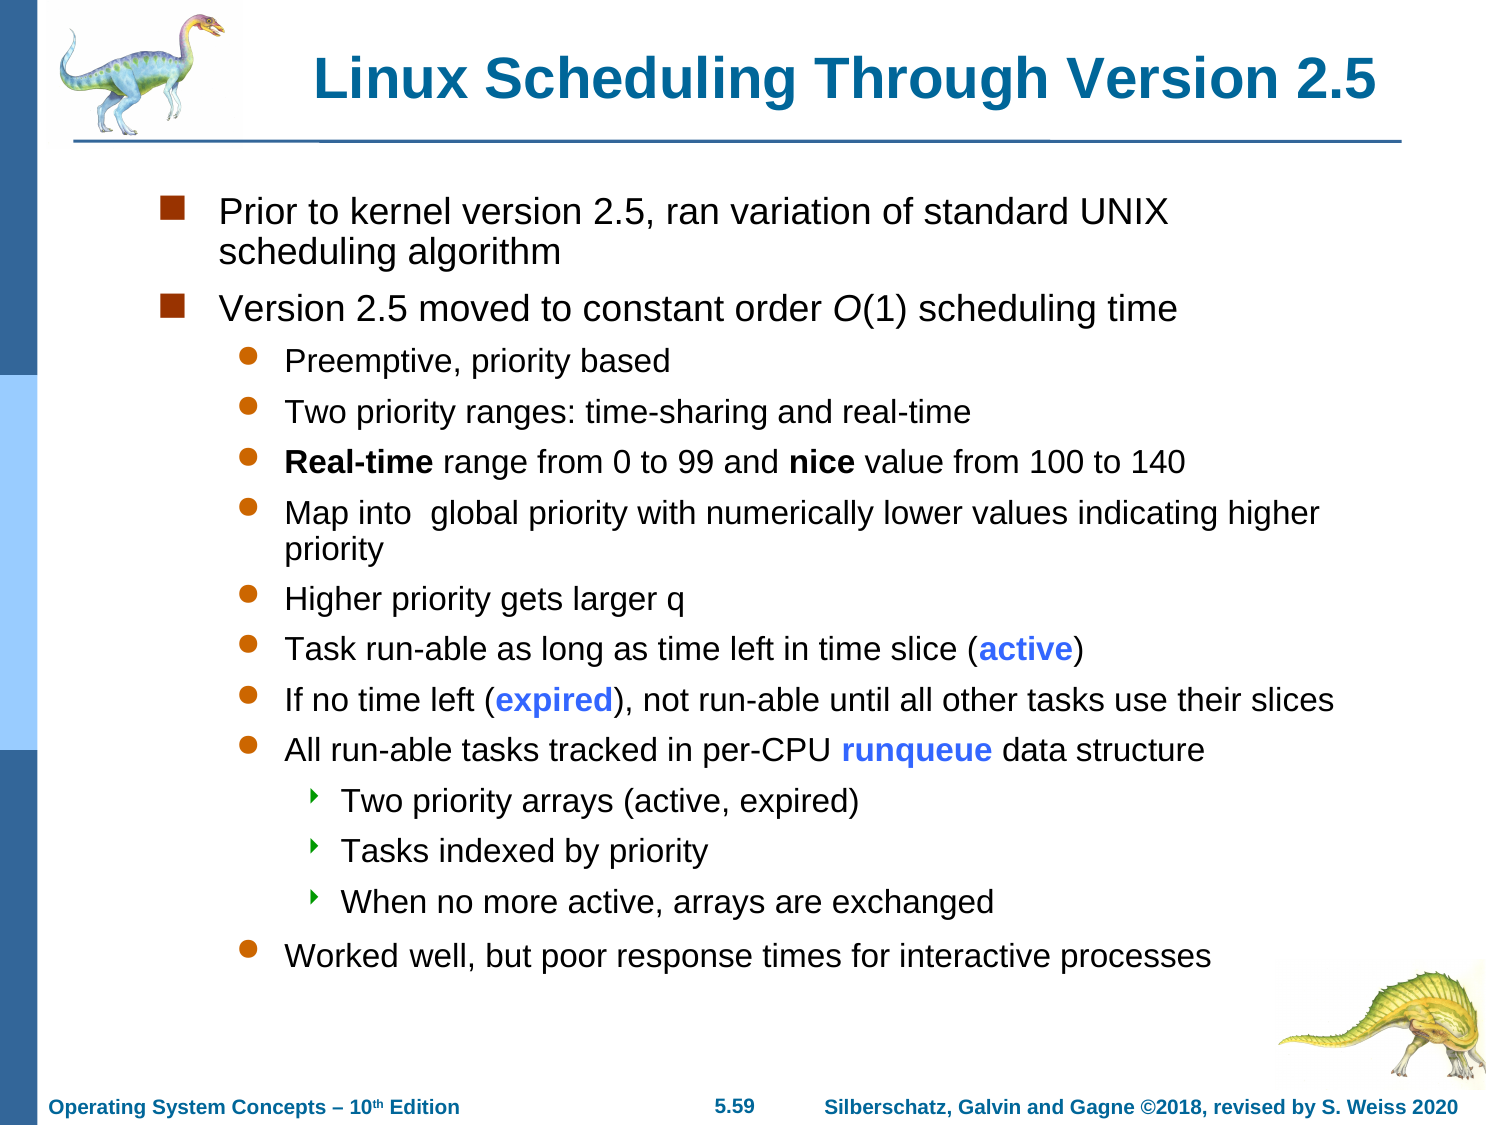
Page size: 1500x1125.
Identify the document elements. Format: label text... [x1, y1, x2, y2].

text_box Linux Scheduling Through Version 2.5 [202, 22, 1490, 118]
picture [1141, 1099, 1149, 1104]
picture [46, 0, 243, 149]
picture [1275, 959, 1486, 1090]
text_box Prior to kernel version 2.5, ran variation of standard UNIX scheduling algorithm Version 2.5 moved to constant order O(1) scheduling time Preemptive, priority based Two priority ranges: time-sharing and real-time Real-time range from 0 to 99 and nice value from 100 to 140 Map into global priority with numerically lower values indicating higher priority Higher priority gets larger q Task run-able as long as time left in time slice (active) If no time left (expired), not run-able until all other tasks use their slices All run-able tasks tracked in per-CPU runqueue data structure Two priority arrays (active, expired) Tasks indexed by priority When no more active, arrays are exchanged Worked well, but poor response times for interactive processes [148, 184, 1363, 988]
